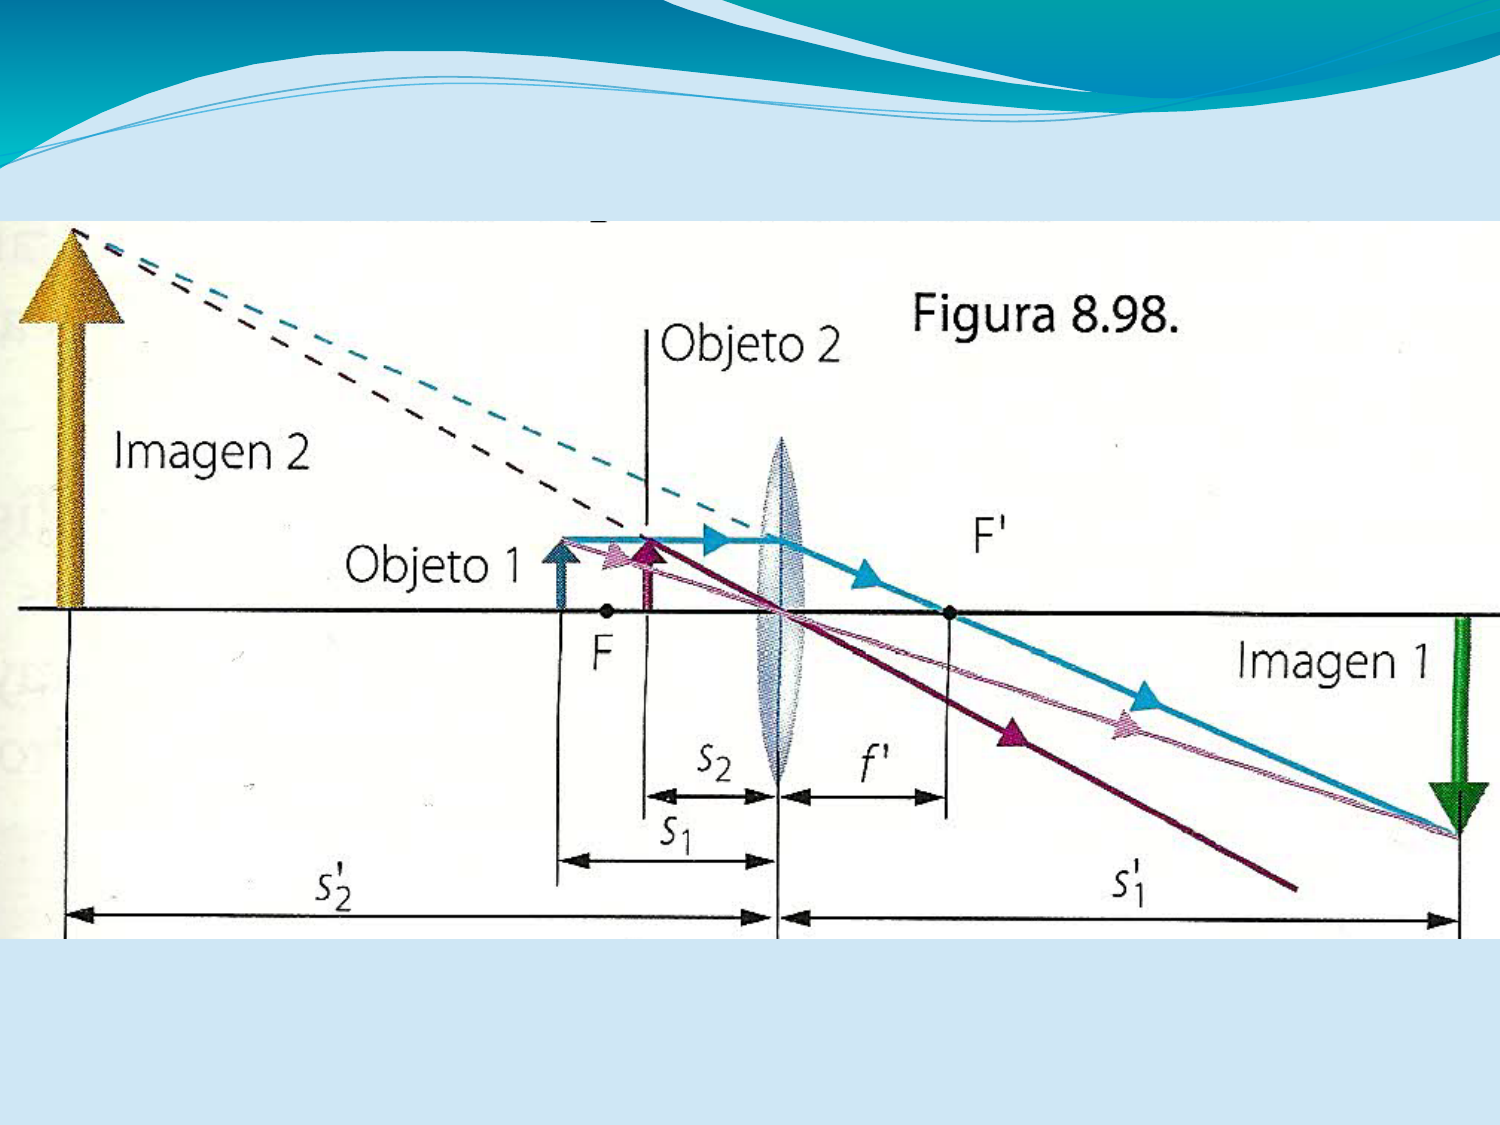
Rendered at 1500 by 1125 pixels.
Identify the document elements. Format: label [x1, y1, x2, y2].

picture [0, 221, 1500, 940]
